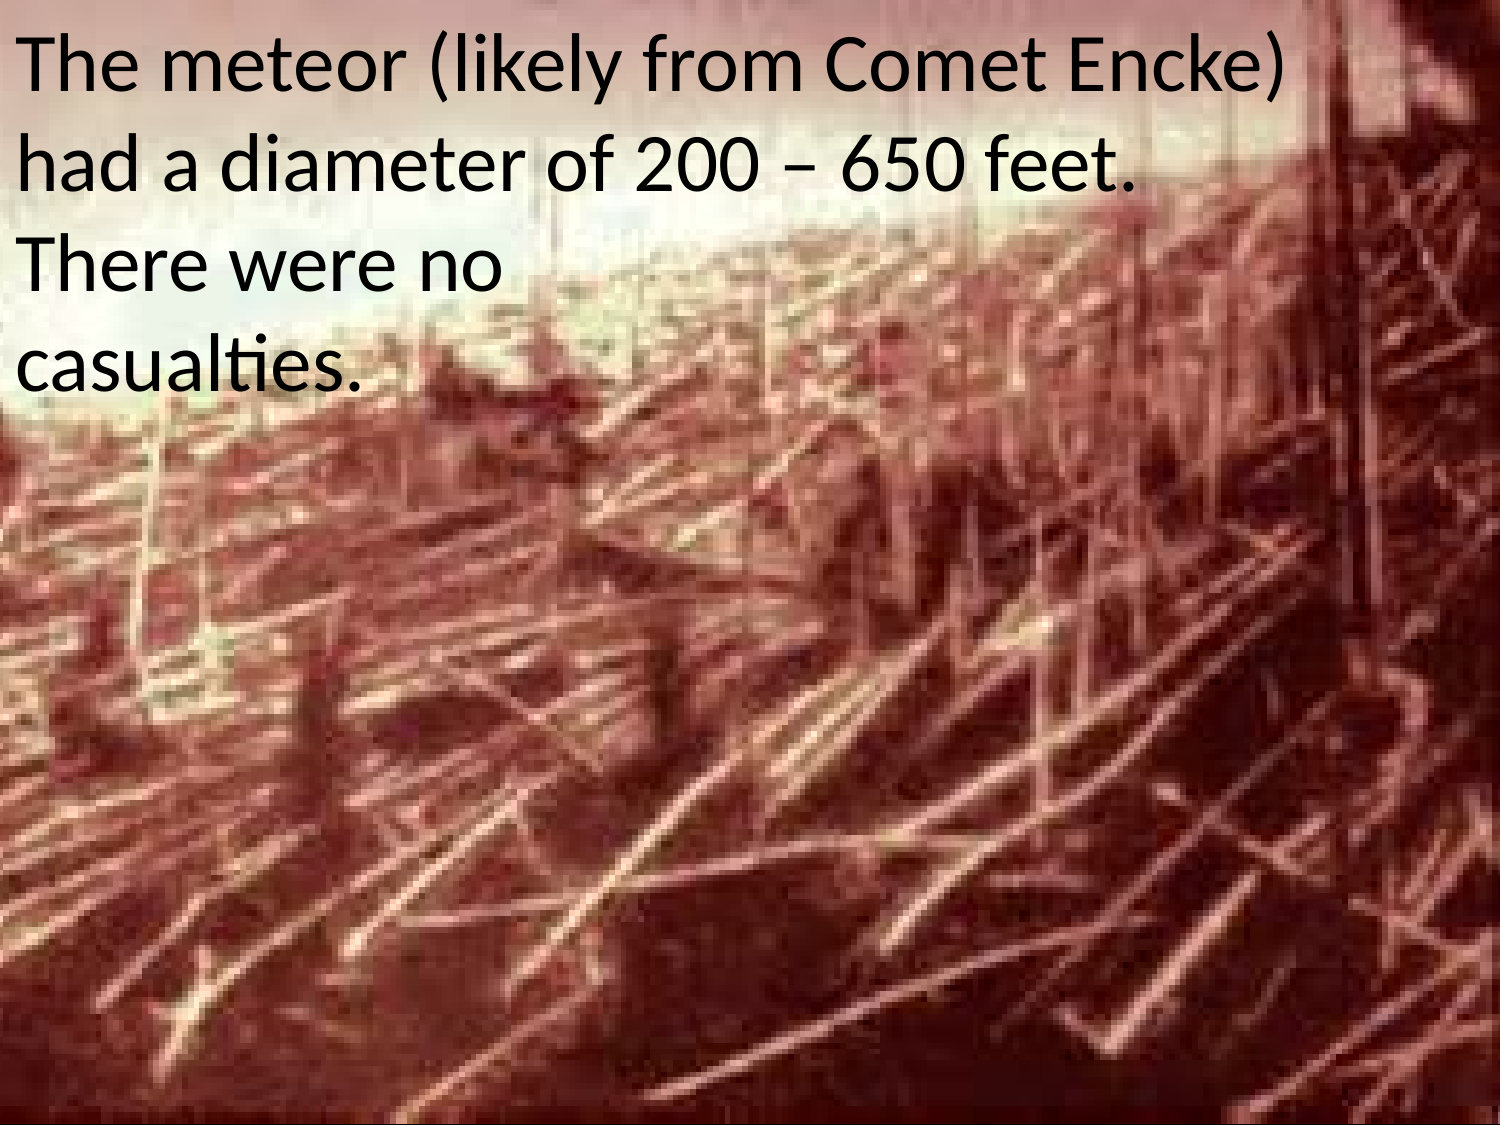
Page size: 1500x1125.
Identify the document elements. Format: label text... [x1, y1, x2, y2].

text_box The meteor (likely from Comet Encke) had a diameter of 200 – 650 feet. There were no casualties. [0, 0, 1401, 521]
picture [0, 0, 1500, 1125]
